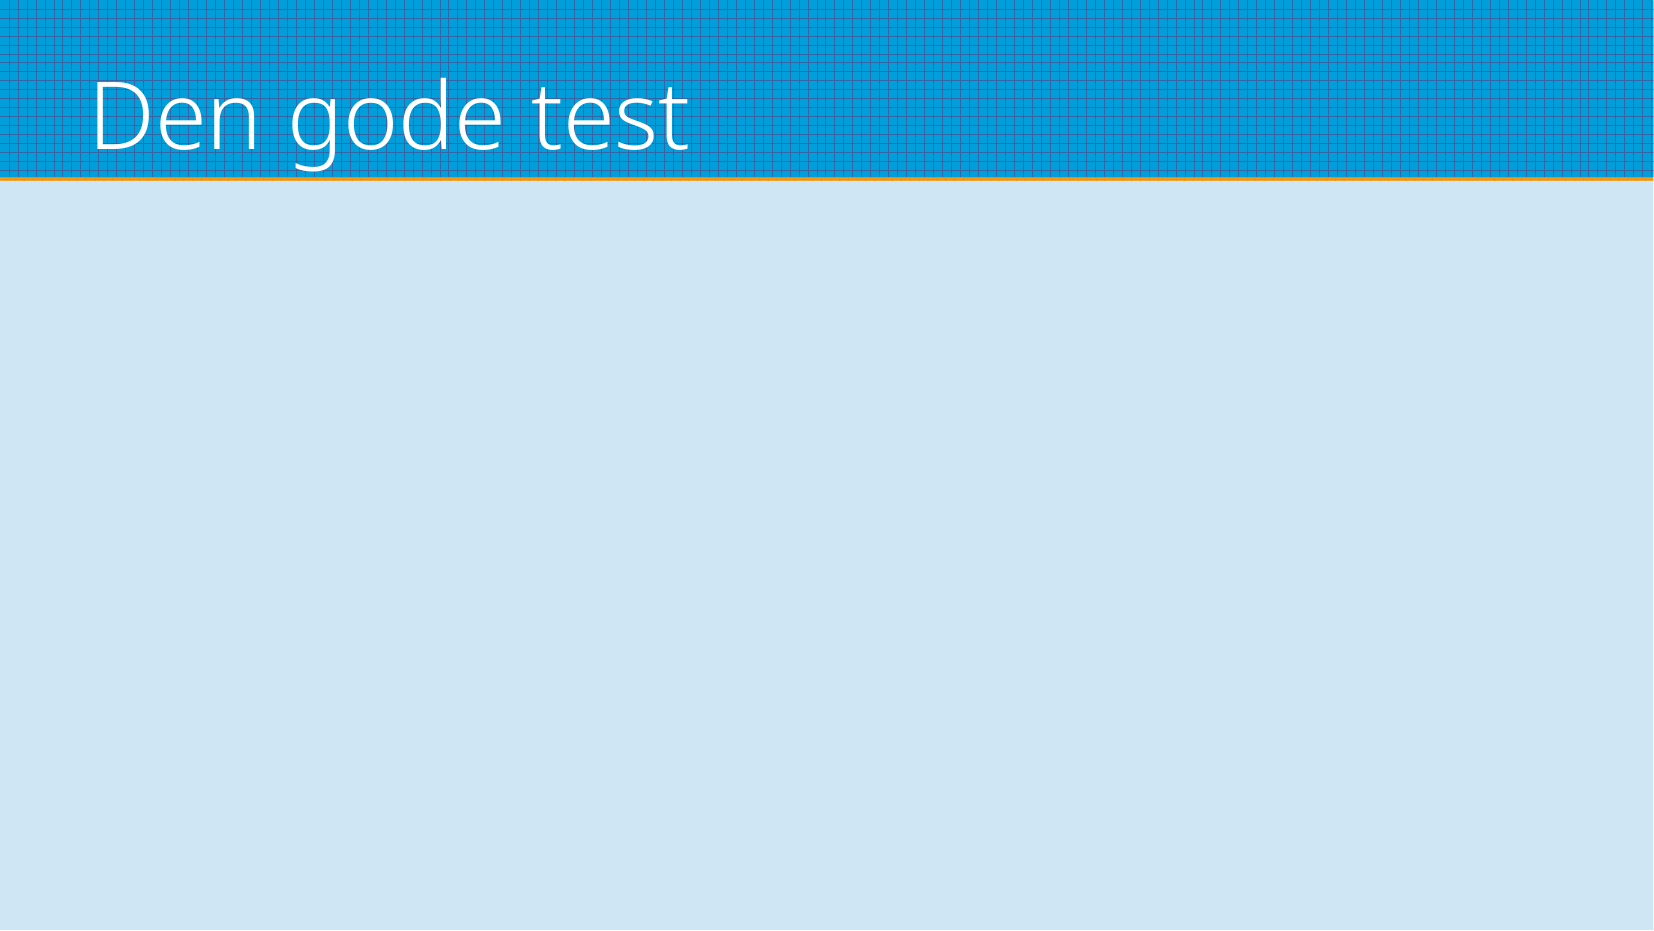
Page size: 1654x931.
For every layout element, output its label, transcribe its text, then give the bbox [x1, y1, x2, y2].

title Den gode test [88, 14, 1565, 178]
